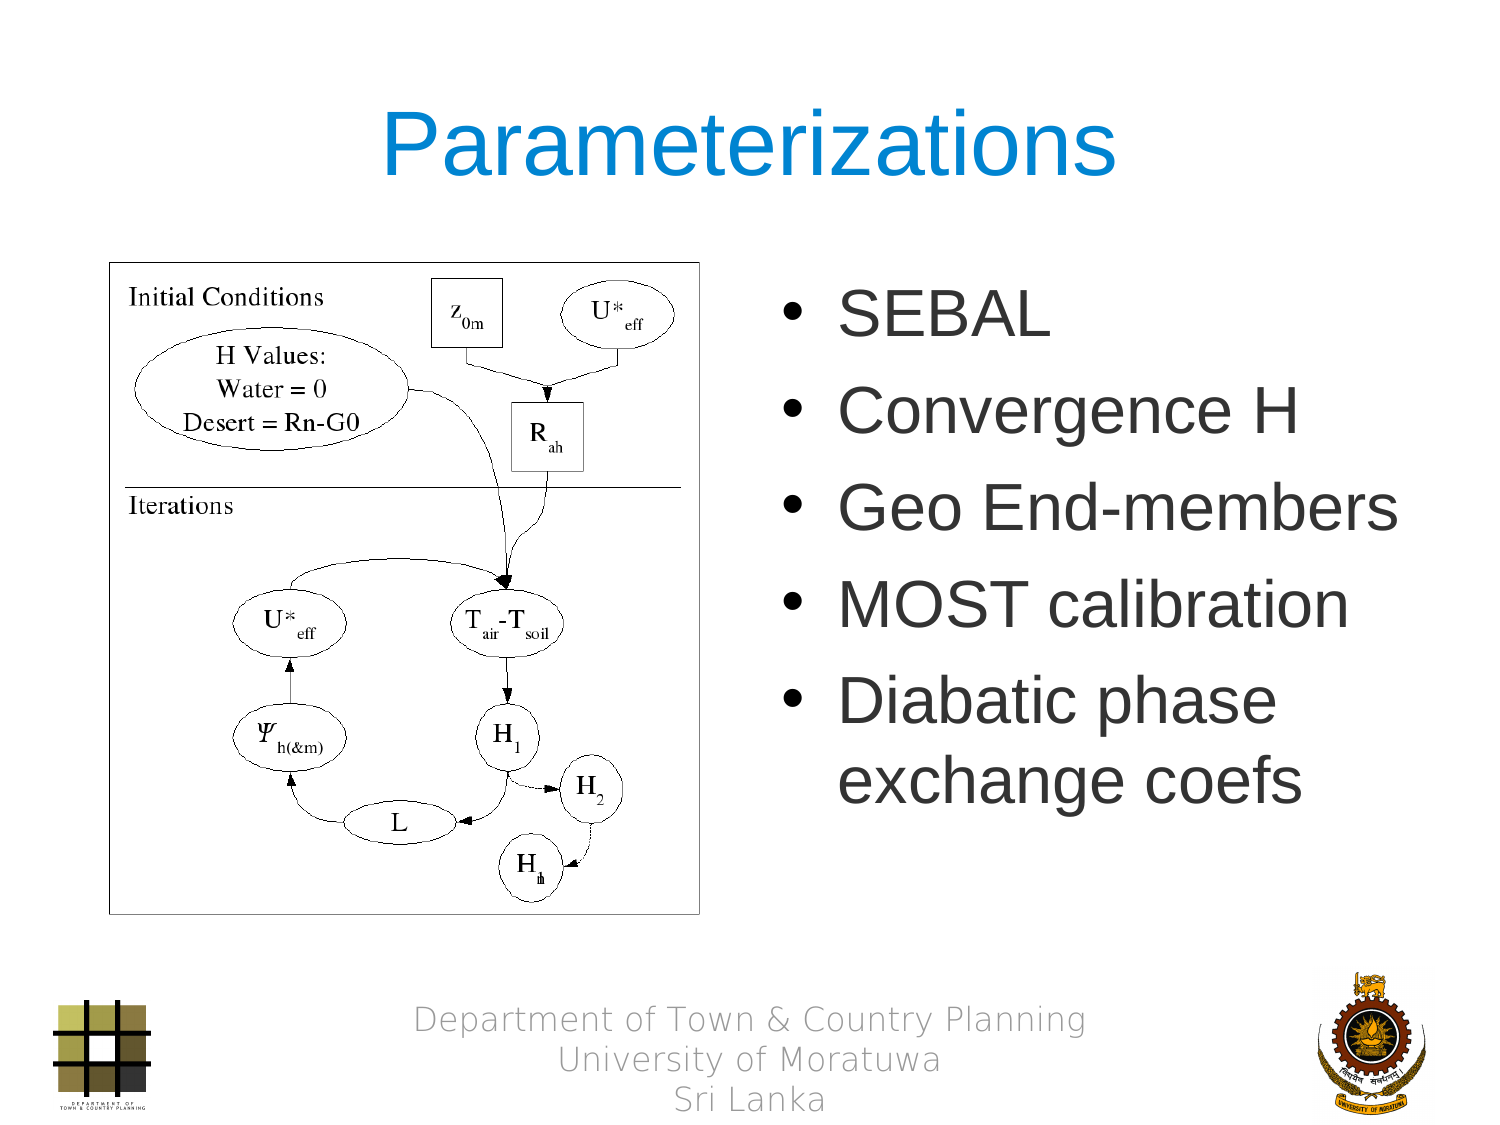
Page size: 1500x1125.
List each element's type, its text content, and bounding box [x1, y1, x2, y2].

list SEBAL Convergence H Geo End-members MOST calibration Diabatic phase exchange coefs [766, 262, 1426, 916]
title Parameterizations [75, 45, 1426, 233]
picture [109, 262, 700, 915]
picture [53, 1000, 151, 1110]
picture [1312, 966, 1435, 1125]
